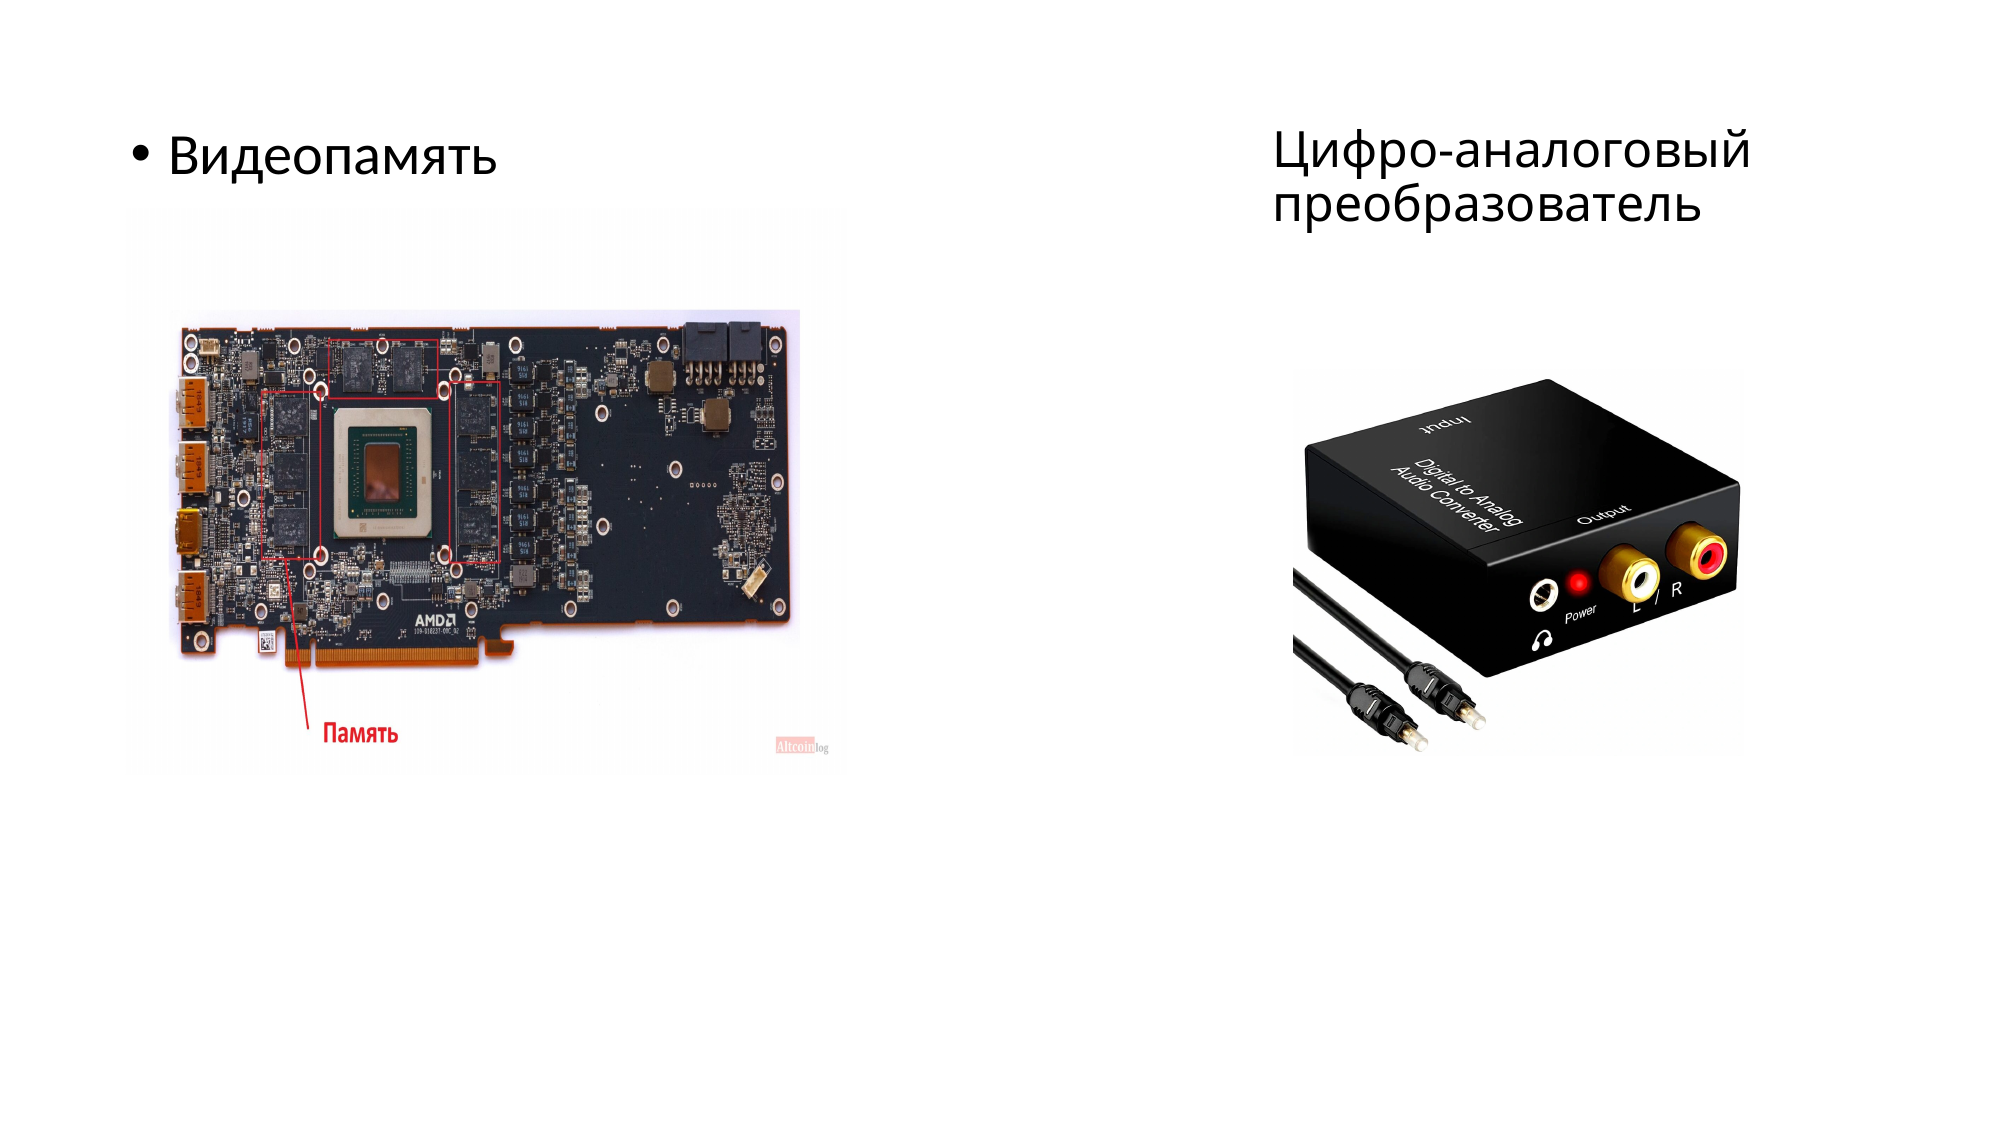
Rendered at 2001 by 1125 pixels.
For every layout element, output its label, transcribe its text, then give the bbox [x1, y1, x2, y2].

picture [1293, 369, 1744, 756]
title Цифро-аналоговый преобразователь [1257, 111, 1854, 245]
list Видеопамять [115, 116, 906, 831]
picture [125, 208, 847, 775]
